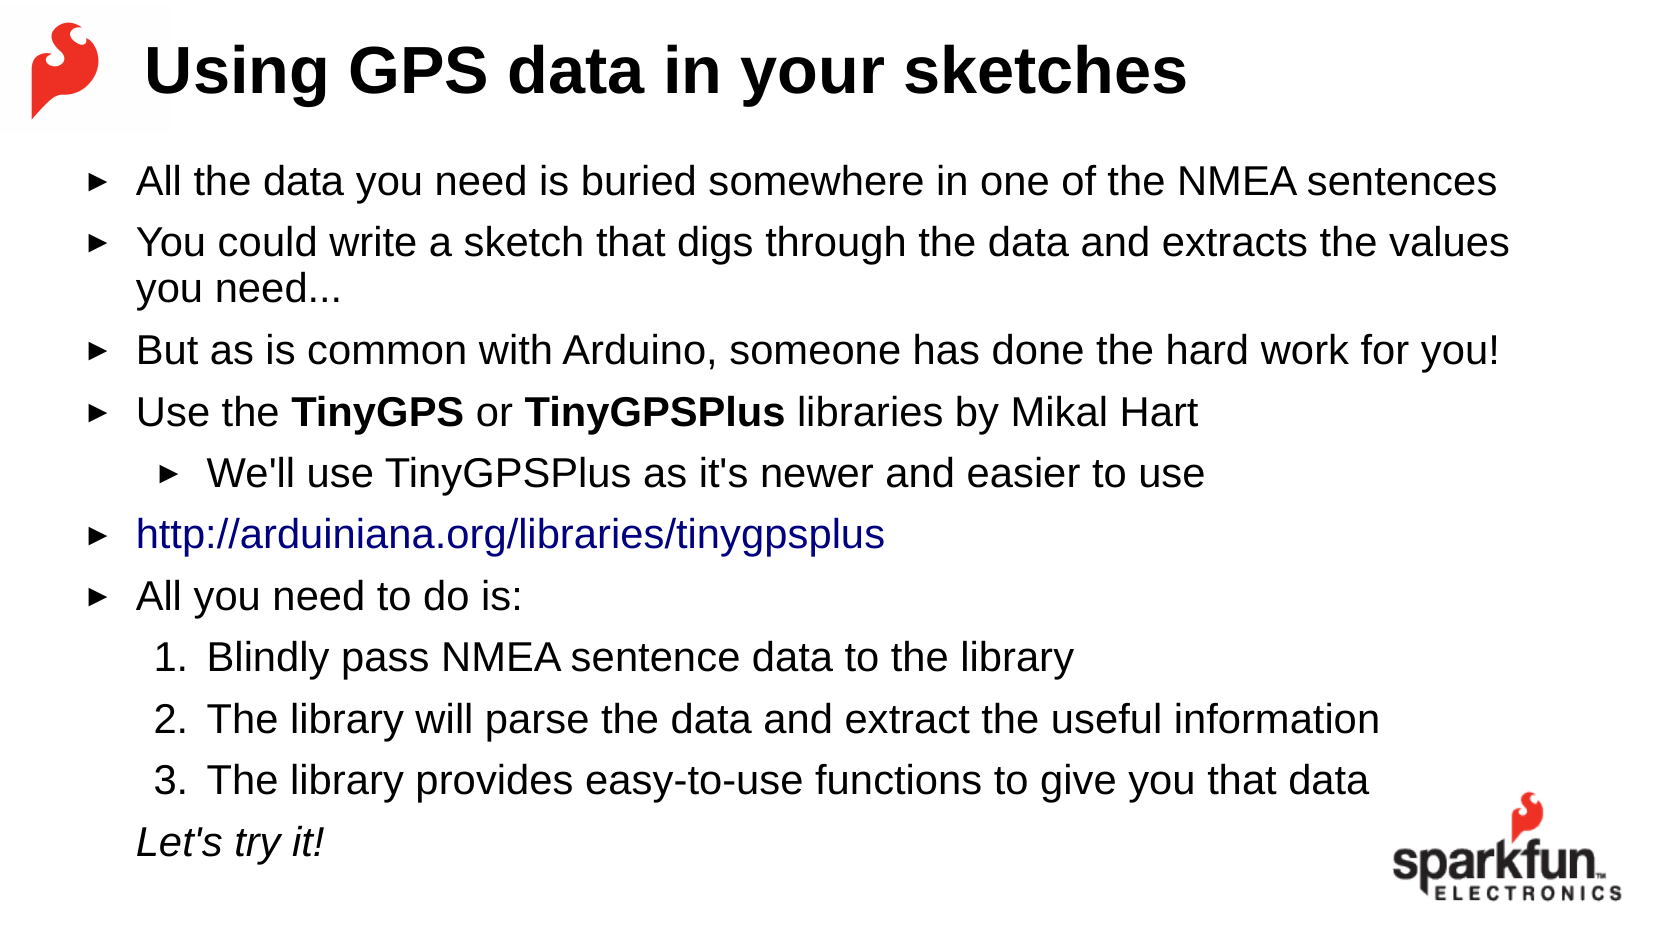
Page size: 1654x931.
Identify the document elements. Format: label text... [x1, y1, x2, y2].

picture [1363, 749, 1651, 926]
list All the data you need is buried somewhere in one of the NMEA sentences You could write a sketch that digs through the data and extracts the values you need... But as is common with Arduino, someone has done the hard work for you! Use the TinyGPS or TinyGPSPlus libraries by Mikal Hart We'll use TinyGPSPlus as it's newer and easier to use http://arduiniana.org/libraries/tinygpsplus All you need to do is: Blindly pass NMEA sentence data to the library The library will parse the data and extract the useful information The library provides easy-to-use functions to give you that data Let's try it! [64, 157, 1554, 870]
picture [0, 5, 171, 133]
title Using GPS data in your sketches [144, 33, 1509, 109]
